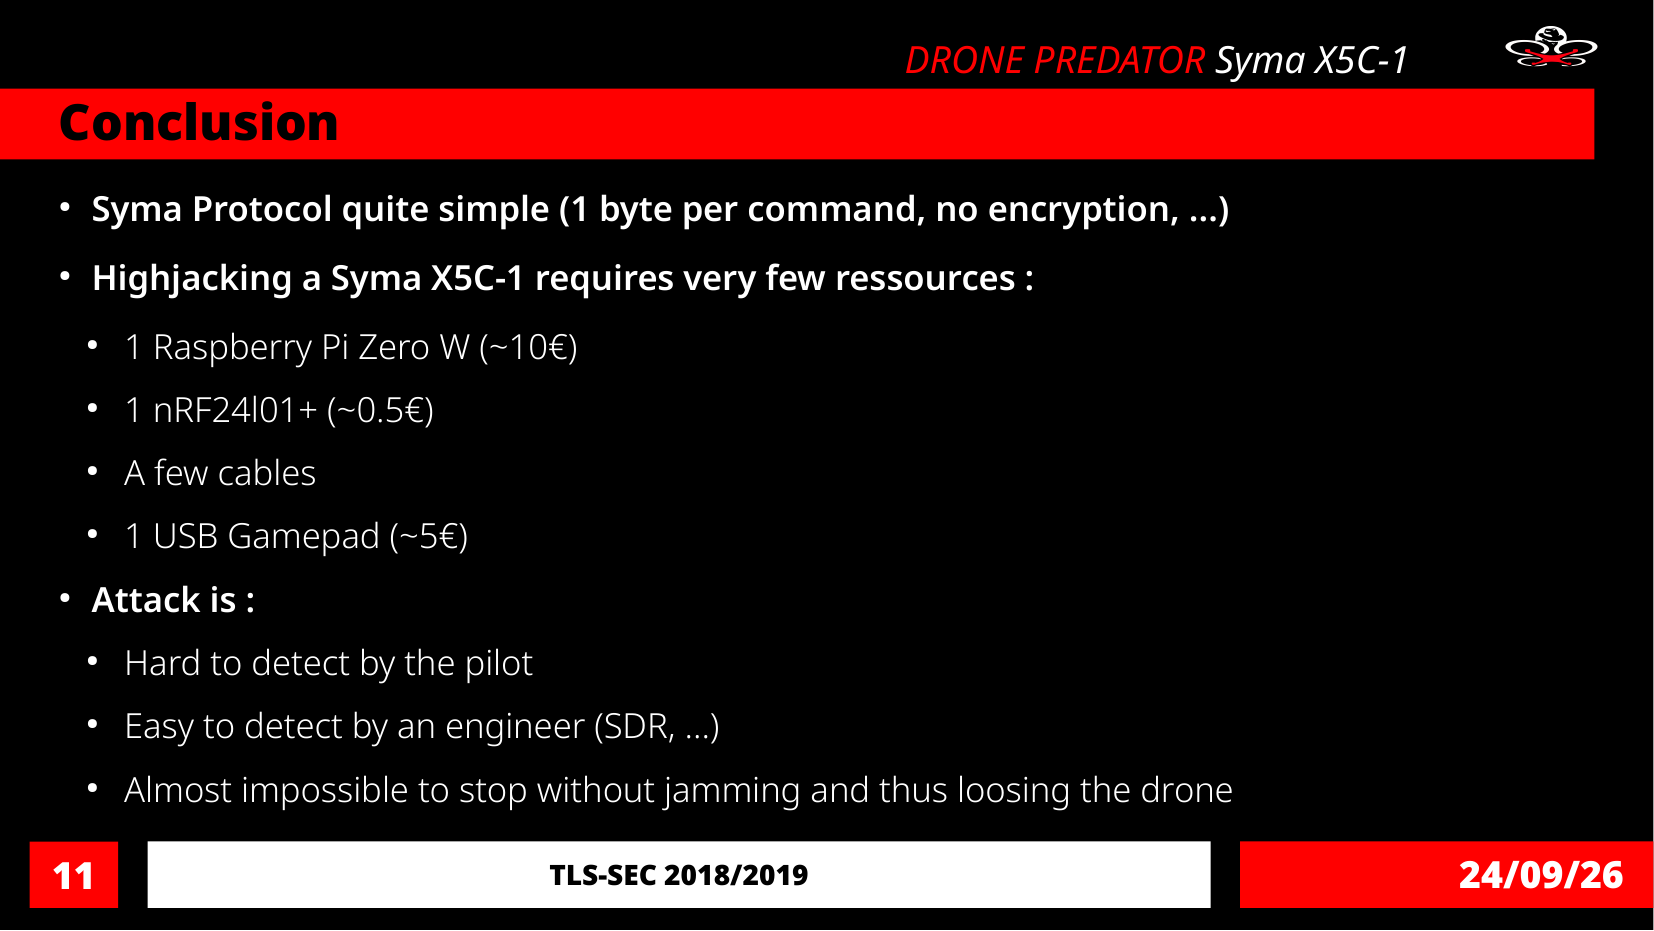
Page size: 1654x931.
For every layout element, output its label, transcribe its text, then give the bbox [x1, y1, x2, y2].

title Conclusion [59, 44, 1595, 156]
picture [1488, 15, 1617, 80]
list Syma Protocol quite simple (1 byte per command, no encryption, ...) Highjacking a Syma X5C-1 requires very few ressources : 1 Raspberry Pi Zero W (~10€) 1 nRF24l01+ (~0.5€) A few cables 1 USB Gamepad (~5€) Attack is : Hard to detect by the pilot Easy to detect by an engineer (SDR, ...) Almost impossible to stop without jamming and thus loosing the drone [59, 184, 1583, 818]
